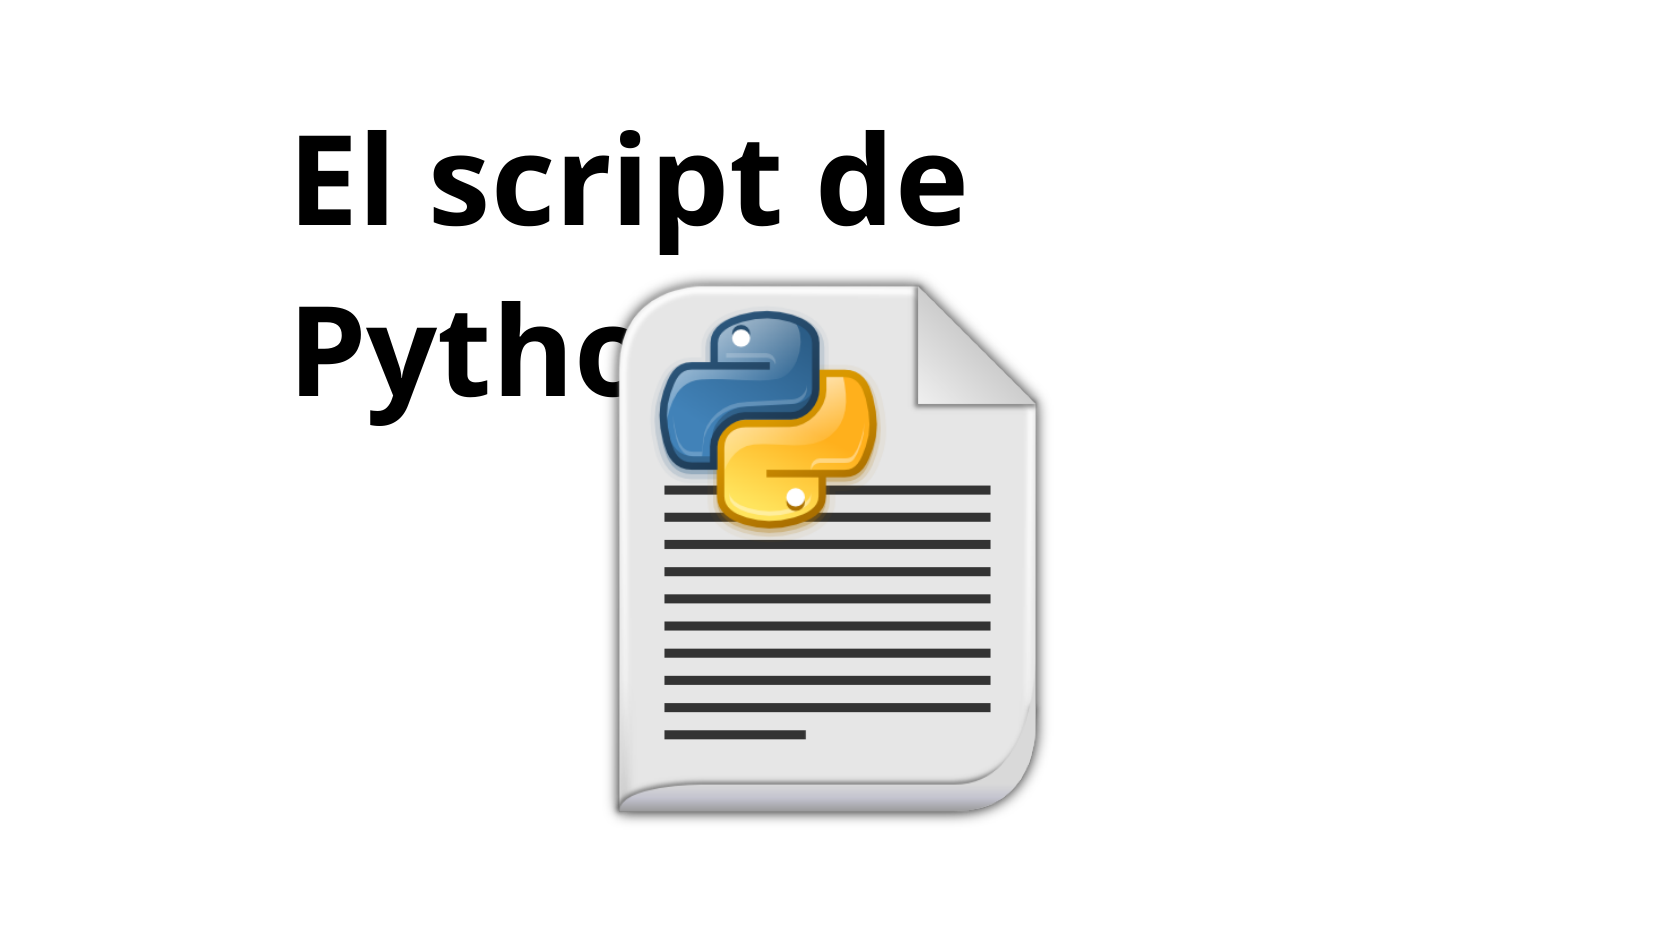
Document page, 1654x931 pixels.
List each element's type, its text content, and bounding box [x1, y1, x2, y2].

text_box El script de Python [273, 84, 1381, 232]
picture [600, 267, 1054, 830]
